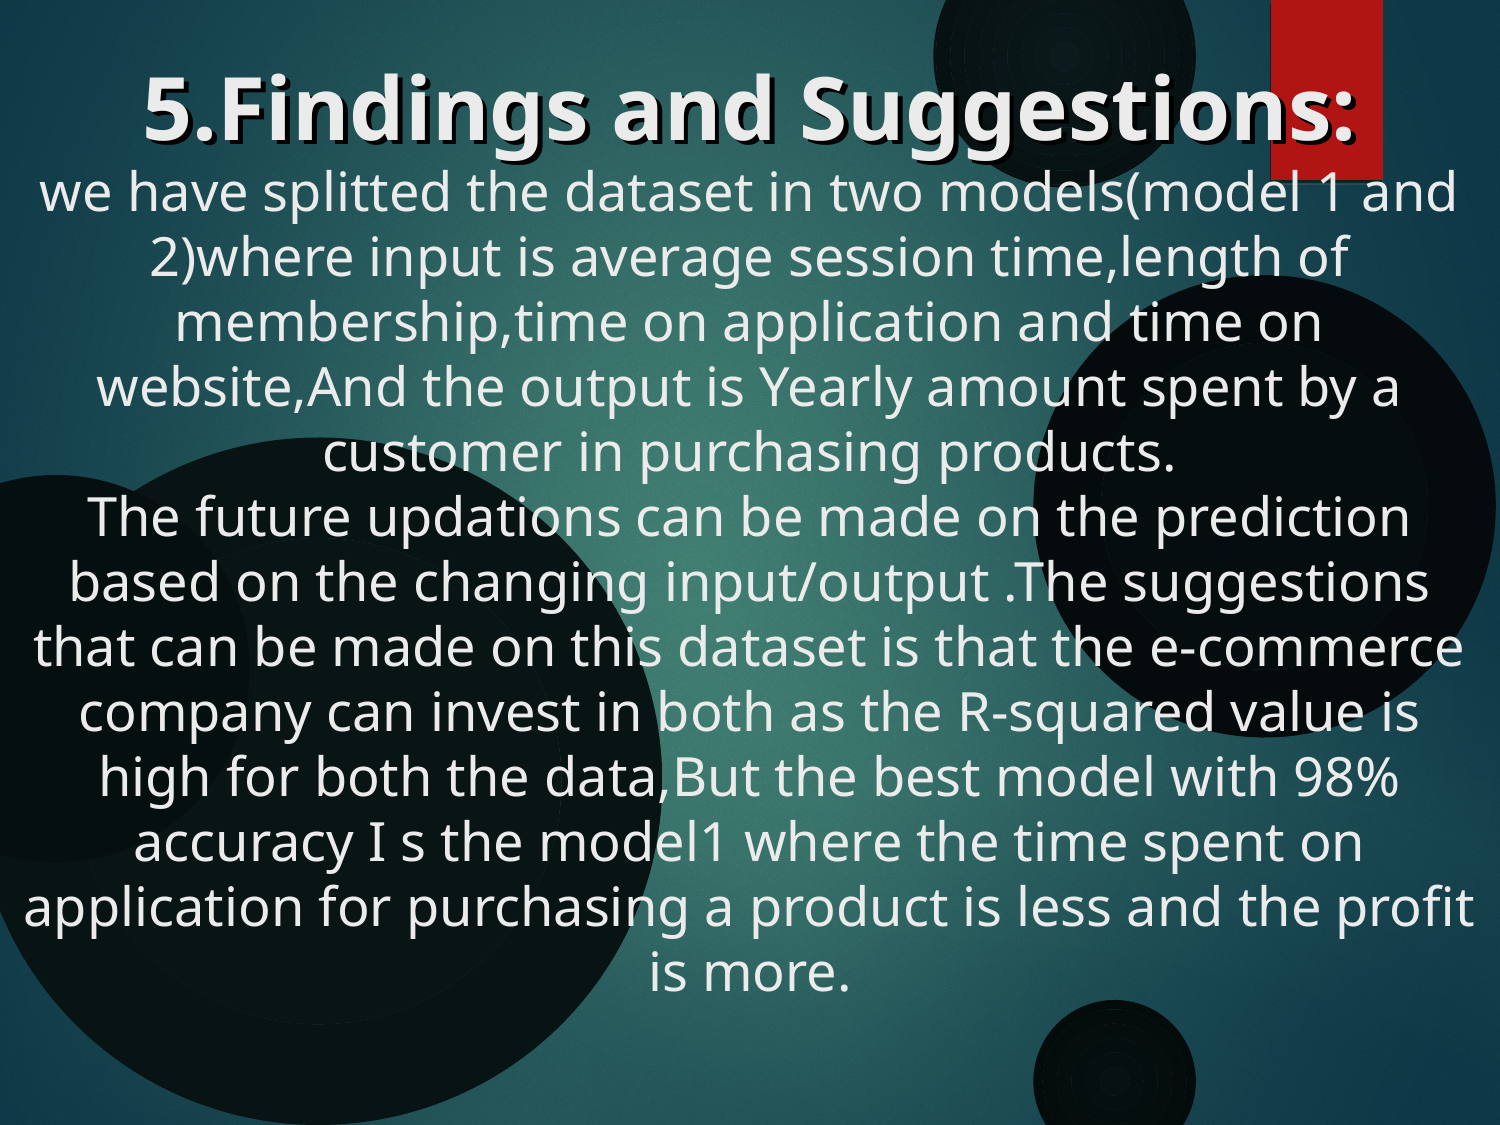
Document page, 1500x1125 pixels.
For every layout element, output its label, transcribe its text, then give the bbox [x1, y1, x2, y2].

title 5.Findings and Suggestions: we have splitted the dataset in two models(model 1 and 2)where input is average session time,length of membership,time on application and time on website,And the output is Yearly amount spent by a customer in purchasing products. The future updations can be made on the prediction based on the changing input/output .The suggestions that can be made on this dataset is that the e-commerce company can invest in both as the R-squared value is high for both the data,But the best model with 98% accuracy I s the model1 where the time spent on application for purchasing a product is less and the profit is more. [0, 45, 1500, 1051]
